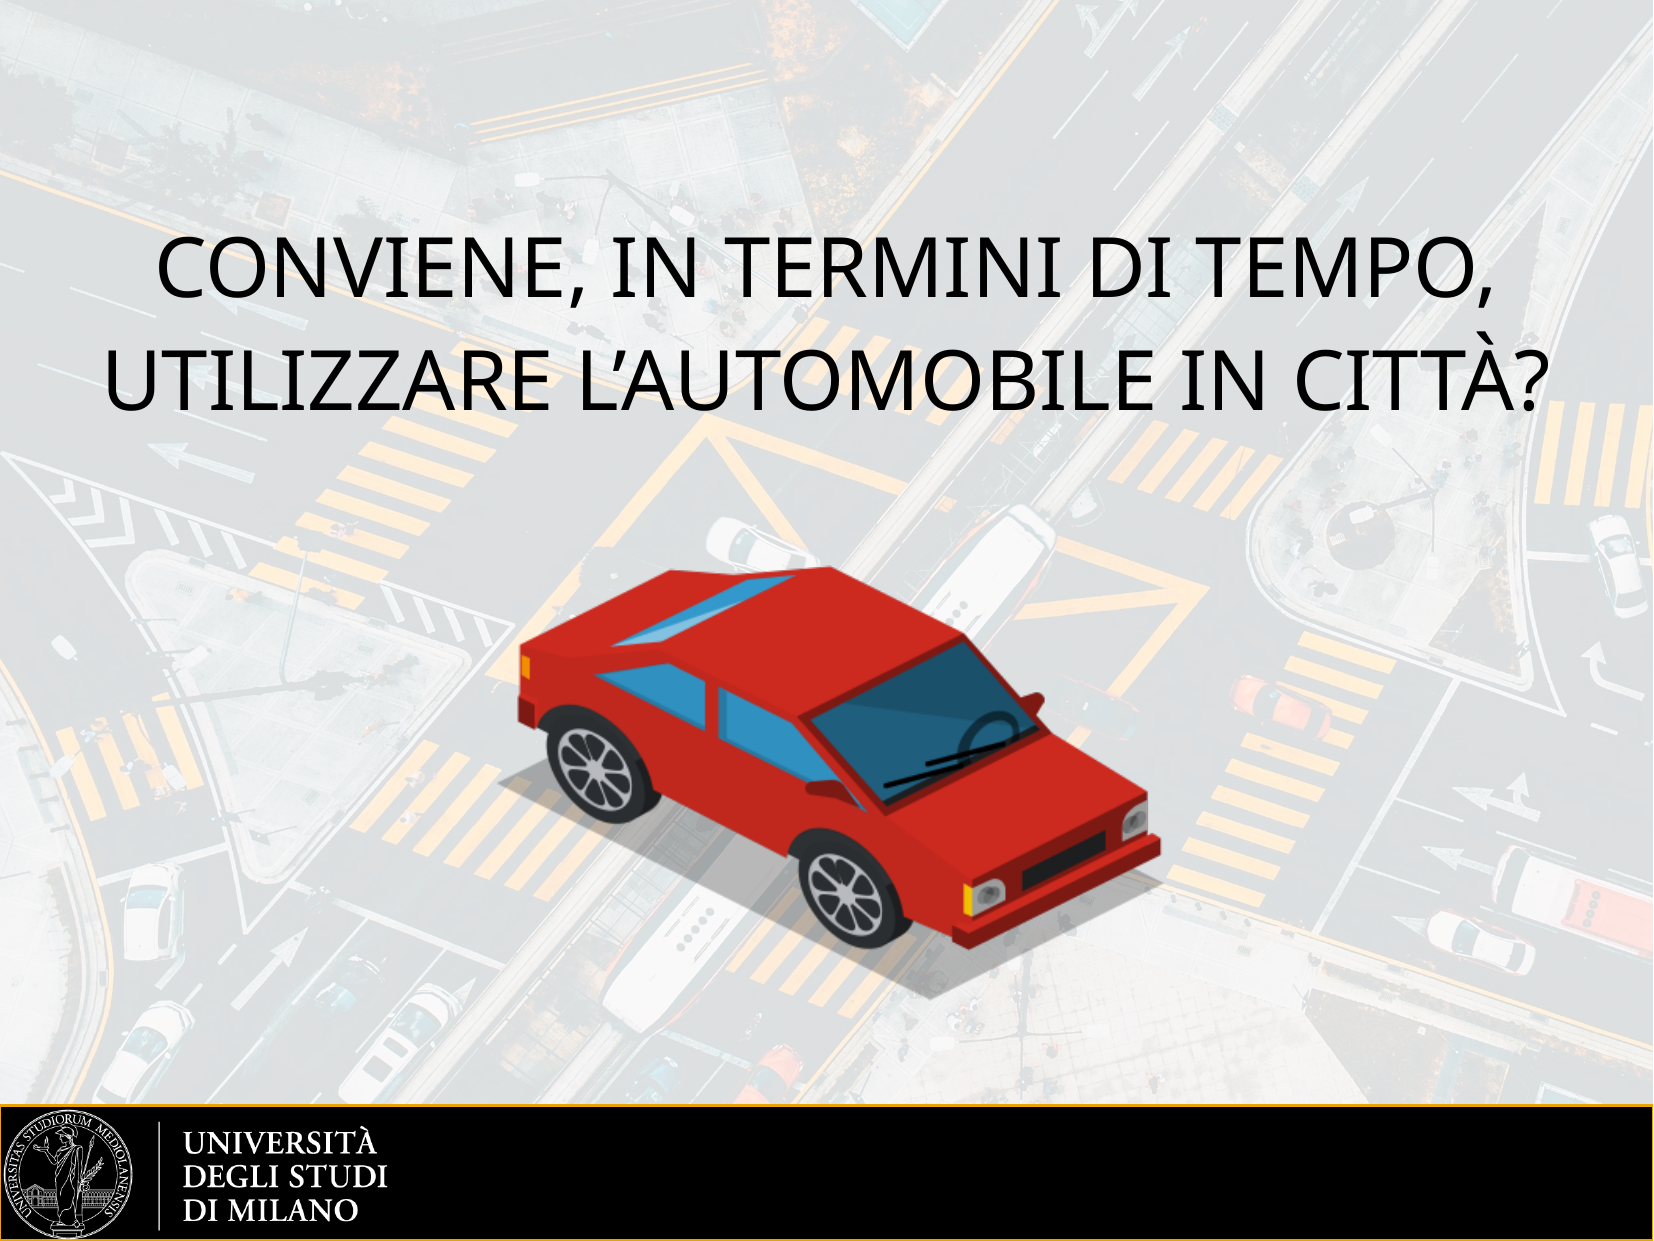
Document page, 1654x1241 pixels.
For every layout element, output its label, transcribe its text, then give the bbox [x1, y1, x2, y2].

text_box CONVIENE, IN TERMINI DI TEMPO, UTILIZZARE L’AUTOMOBILE IN CITTÀ? [73, 200, 1580, 655]
picture [0, 1106, 391, 1241]
text_box [0, 1105, 1653, 1241]
picture [430, 433, 1231, 1234]
